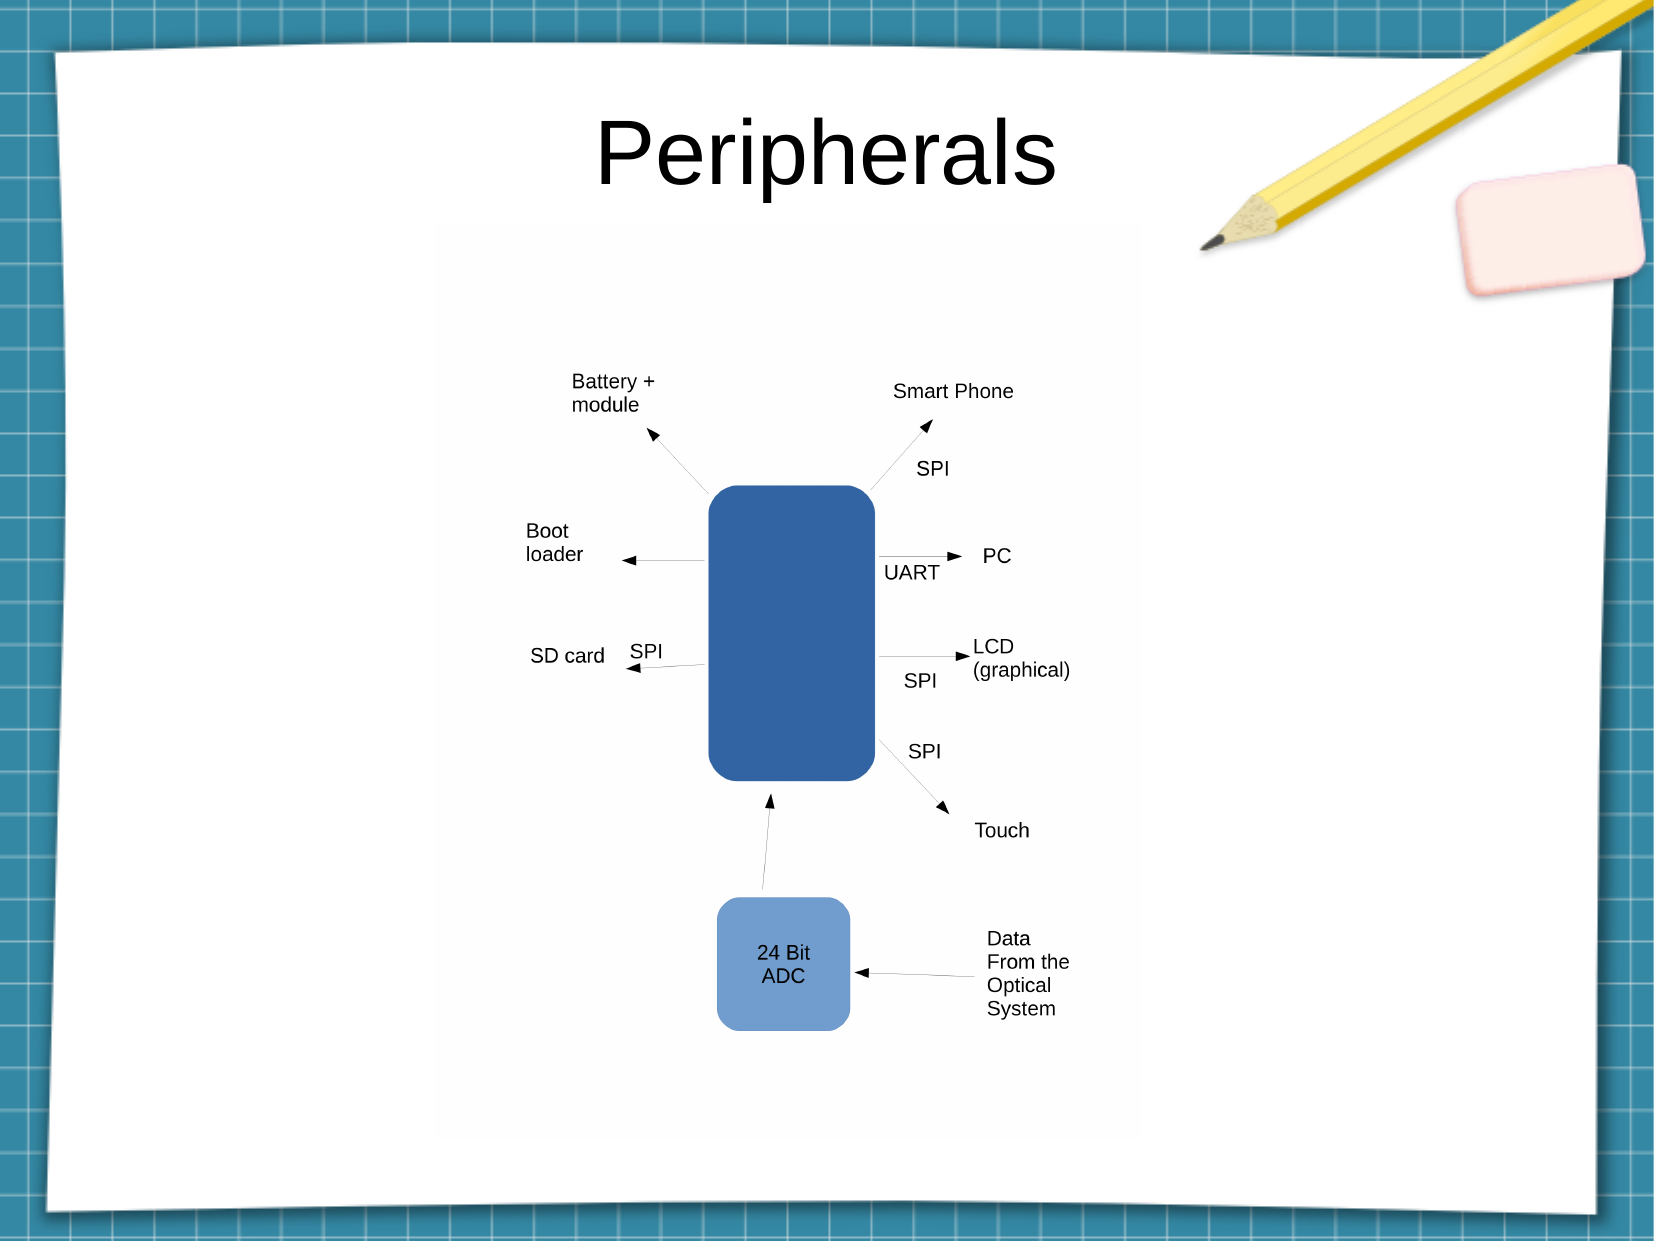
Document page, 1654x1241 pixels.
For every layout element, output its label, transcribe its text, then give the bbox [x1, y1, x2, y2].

title Peripherals [82, 49, 1571, 257]
picture [0, 0, 1654, 1241]
